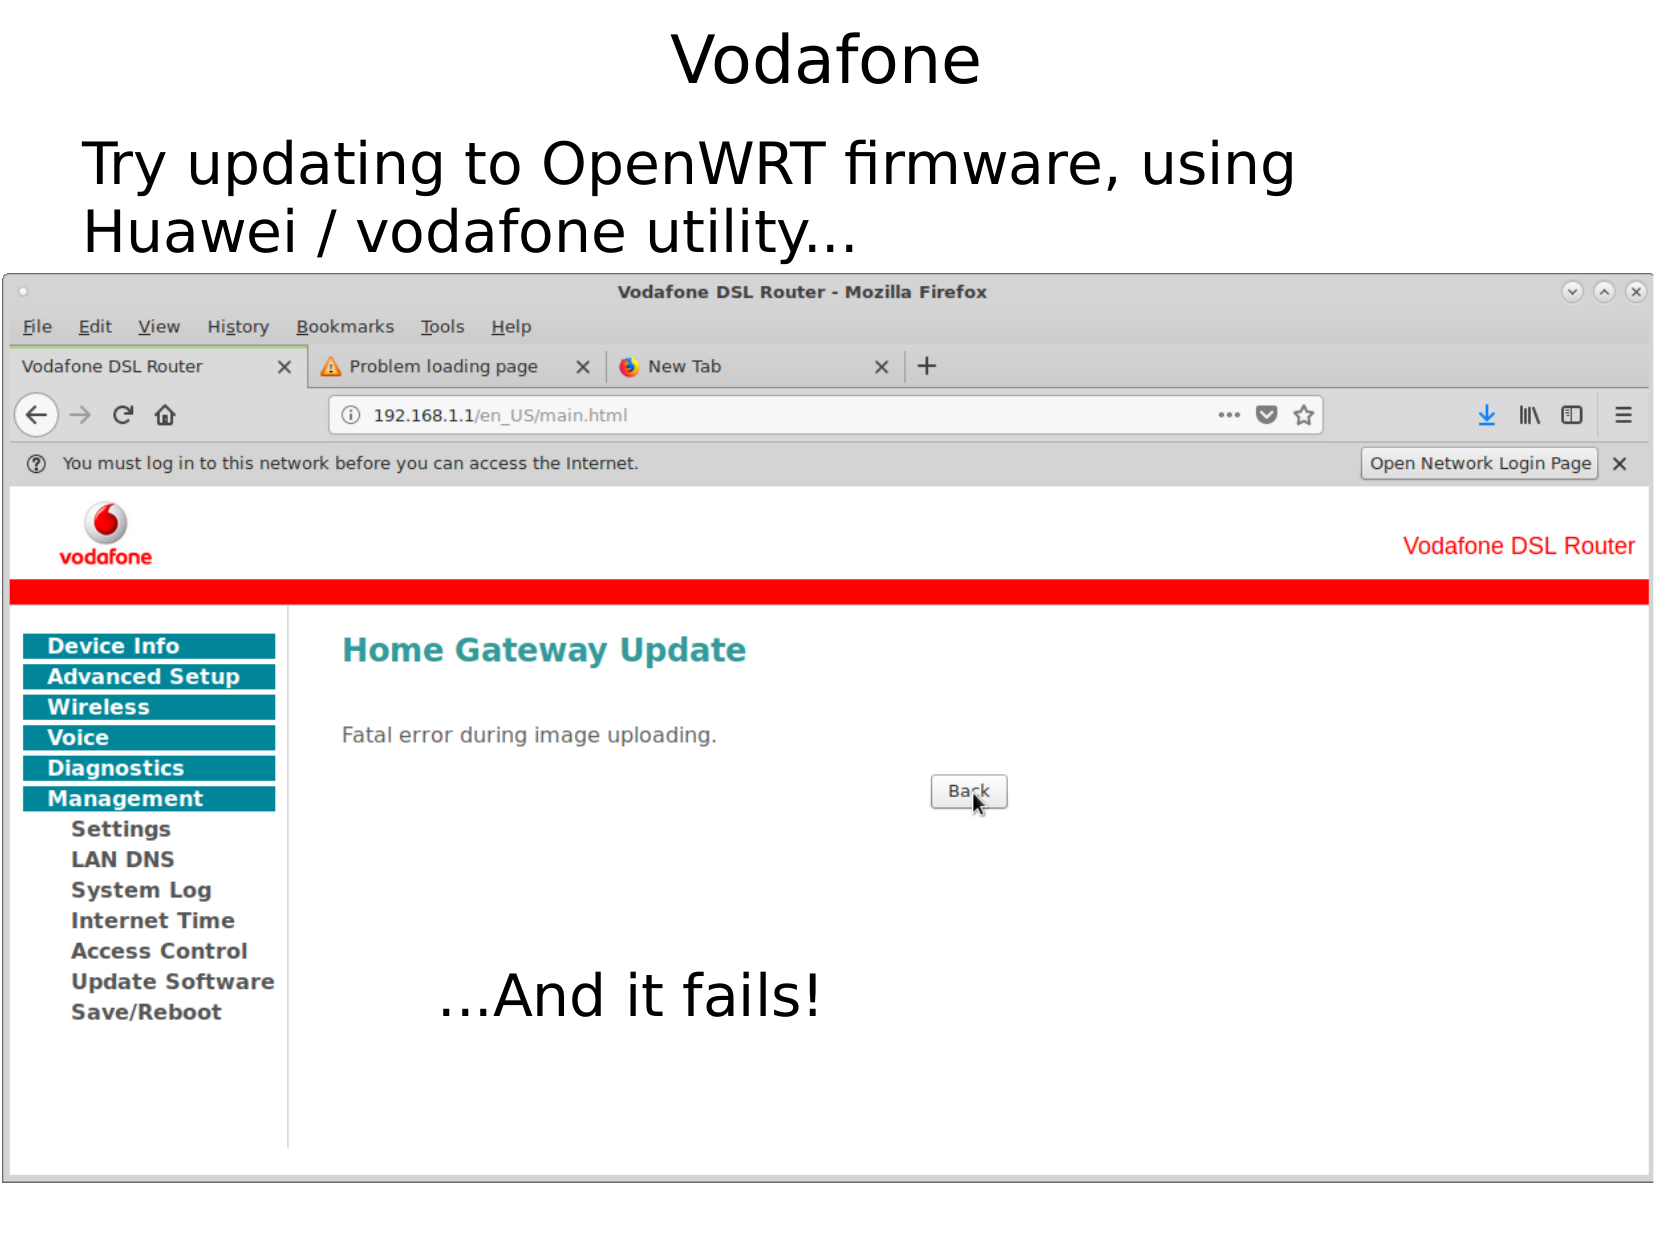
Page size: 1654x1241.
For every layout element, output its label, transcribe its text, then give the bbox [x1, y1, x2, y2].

subtitle Try updating to OpenWRT firmware, using Huawei / vodafone utility... [82, 130, 1571, 267]
picture [2, 273, 1654, 1183]
text_box ...And it fails! [437, 928, 1478, 1065]
title Vodafone [82, 21, 1571, 100]
